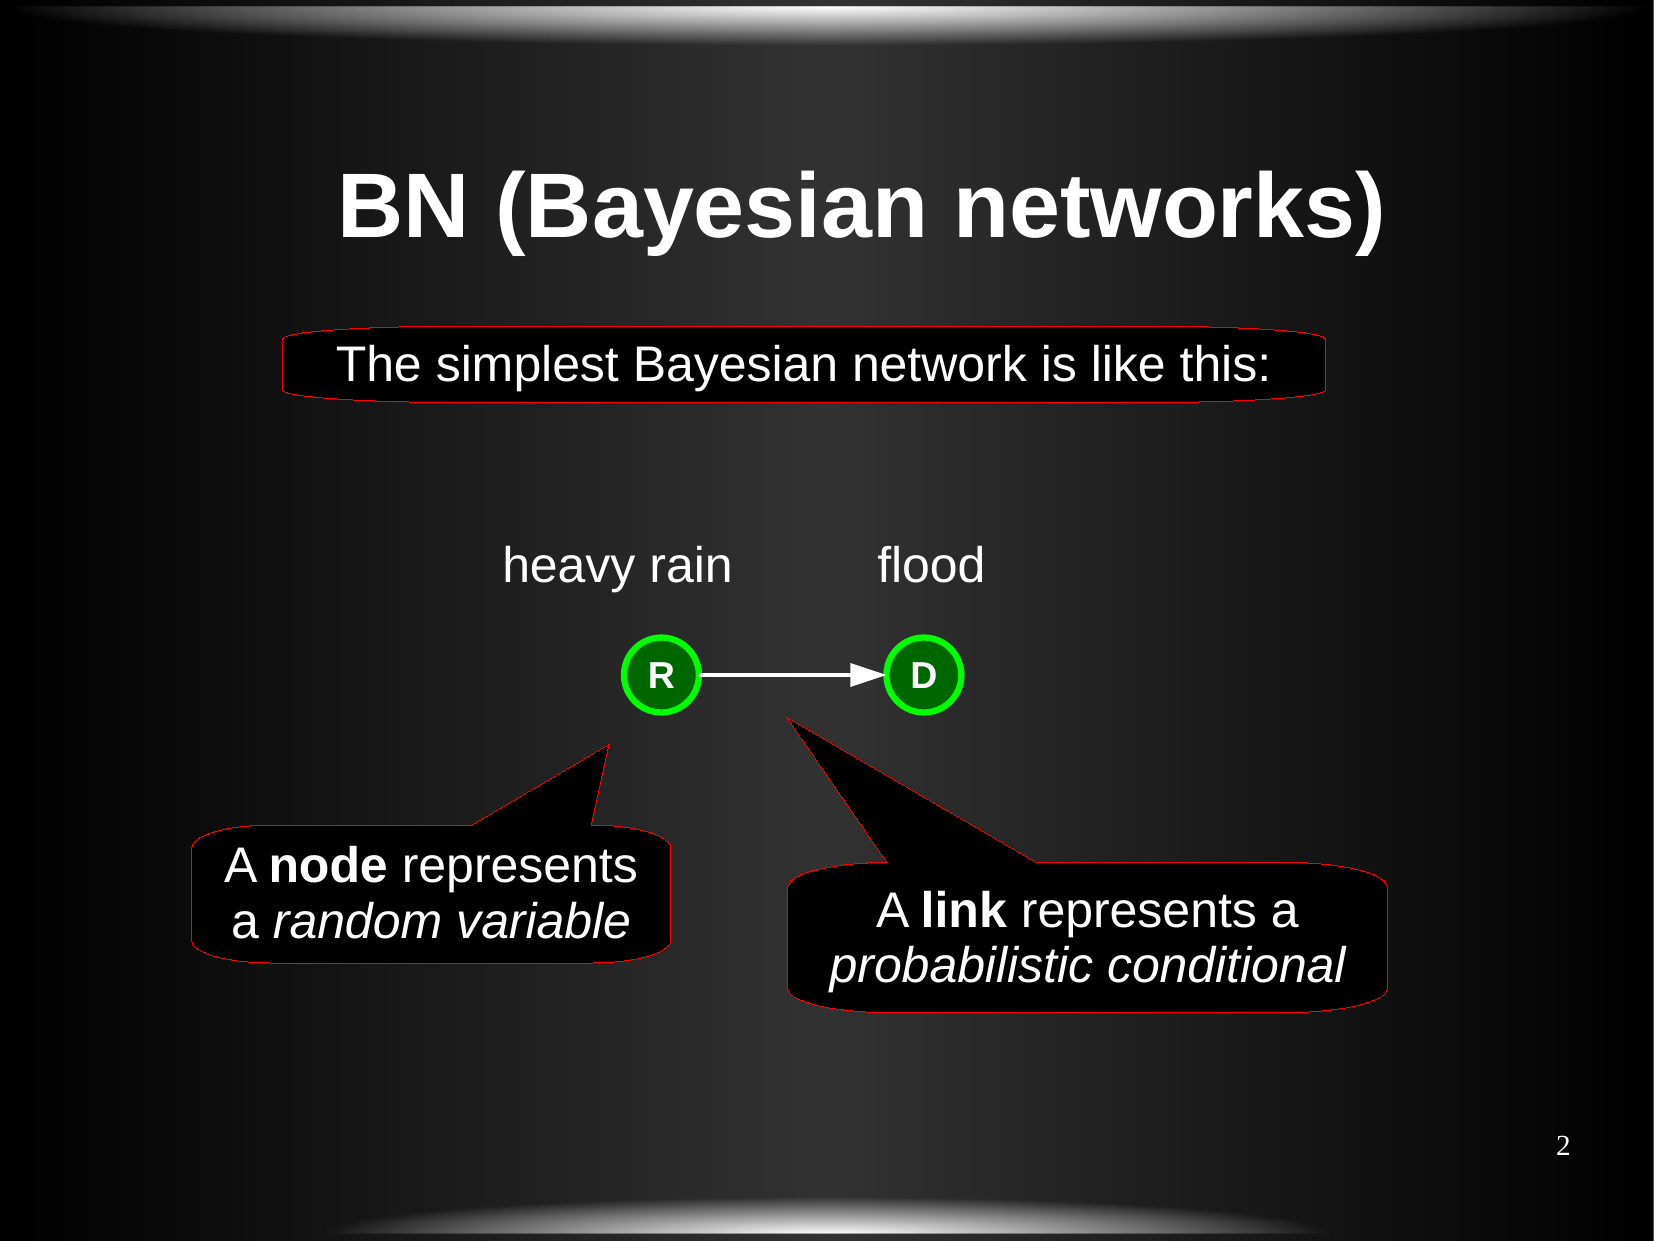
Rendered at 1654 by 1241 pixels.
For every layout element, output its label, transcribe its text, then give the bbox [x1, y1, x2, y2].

text_box D [886, 637, 962, 713]
picture [0, 0, 1654, 1241]
title BN (Bayesian networks) [337, 150, 1388, 263]
text_box A link represents a probabilistic conditional [787, 717, 1388, 1013]
text_box A node represents a random variable [191, 744, 671, 964]
text_box The simplest Bayesian network is like this: [282, 326, 1326, 403]
text_box heavy rain [487, 529, 765, 601]
text_box flood [862, 529, 1018, 601]
text_box R [623, 637, 699, 713]
